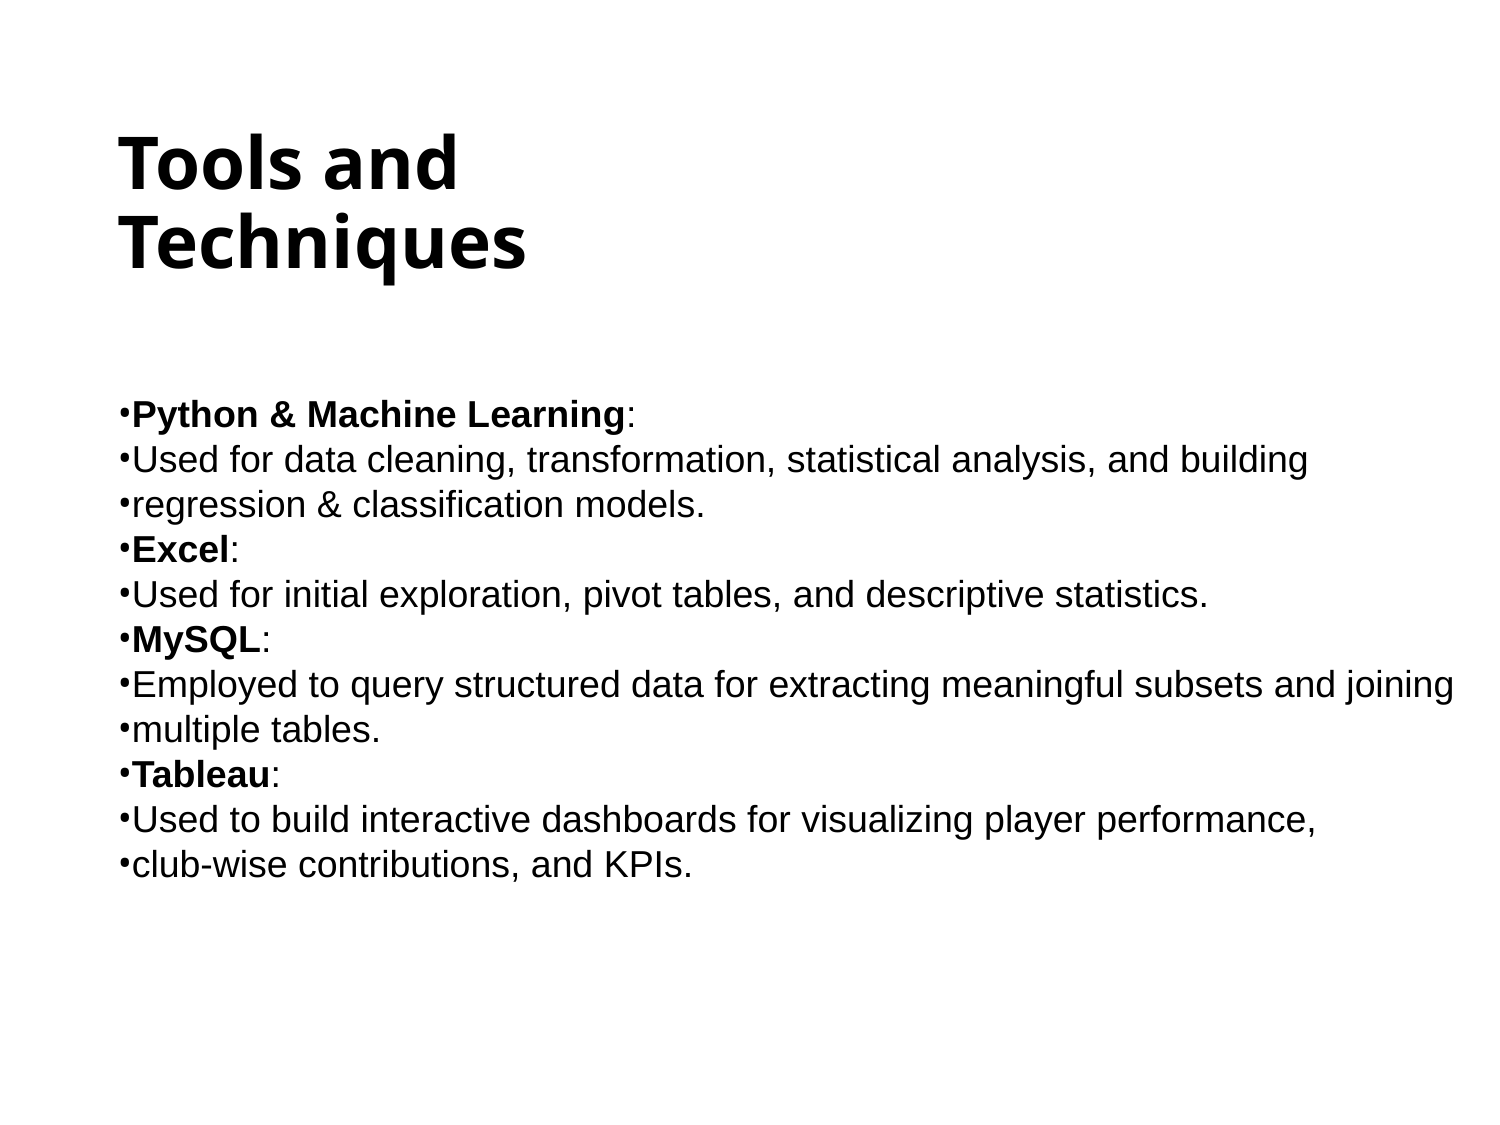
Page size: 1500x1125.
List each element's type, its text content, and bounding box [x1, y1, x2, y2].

title Tools and Techniques [102, 118, 842, 365]
list Python & Machine Learning: Used for data cleaning, transformation, statistical analysis, and building regression & classification models. Excel: Used for initial exploration, pivot tables, and descriptive statistics. MySQL: Employed to query structured data for extracting meaningful subsets and joining multiple tables. Tableau: Used to build interactive dashboards for visualizing player performance, club-wise contributions, and KPIs. [102, 379, 1495, 940]
